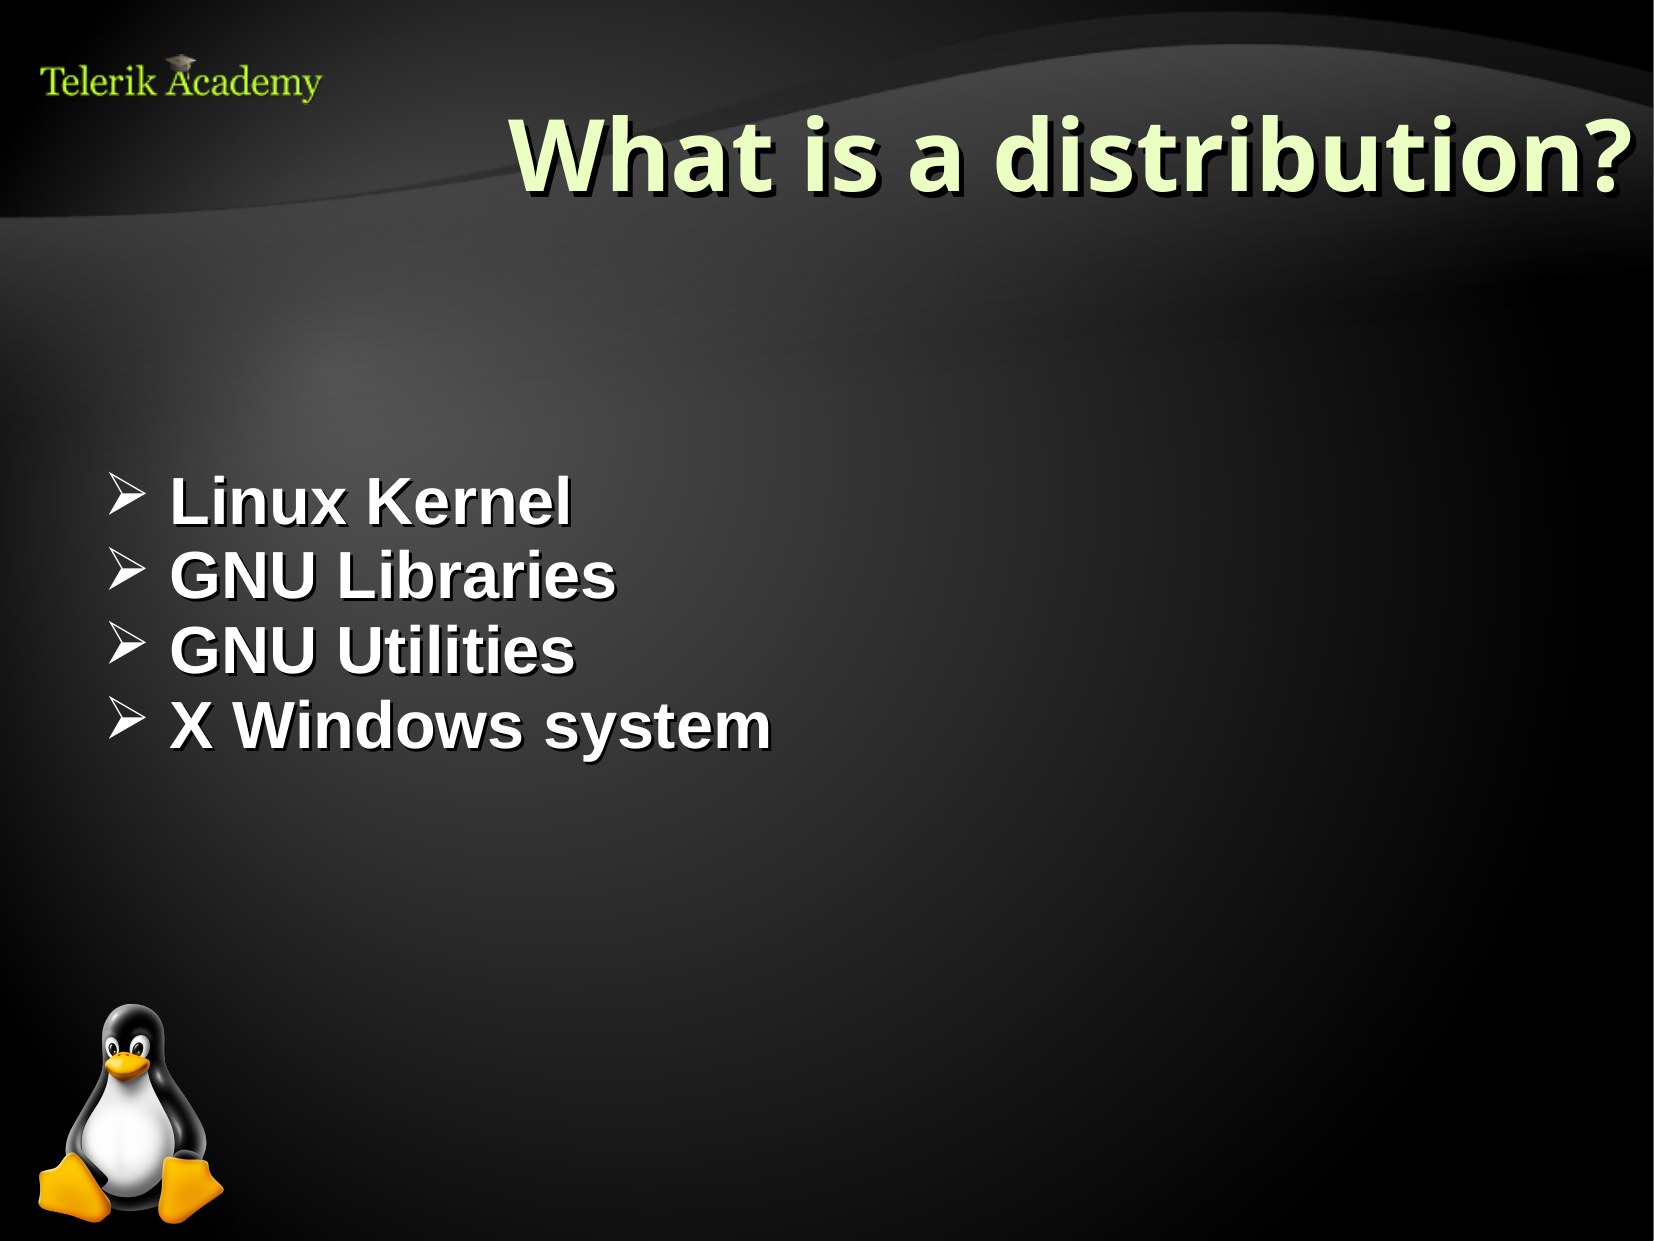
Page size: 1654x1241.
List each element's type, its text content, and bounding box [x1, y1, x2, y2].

picture [0, 0, 1654, 1241]
title What is a distribution? [30, 49, 1636, 257]
subtitle Linux Kernel GNU Libraries GNU Utilities X Windows system [103, 290, 1654, 1011]
